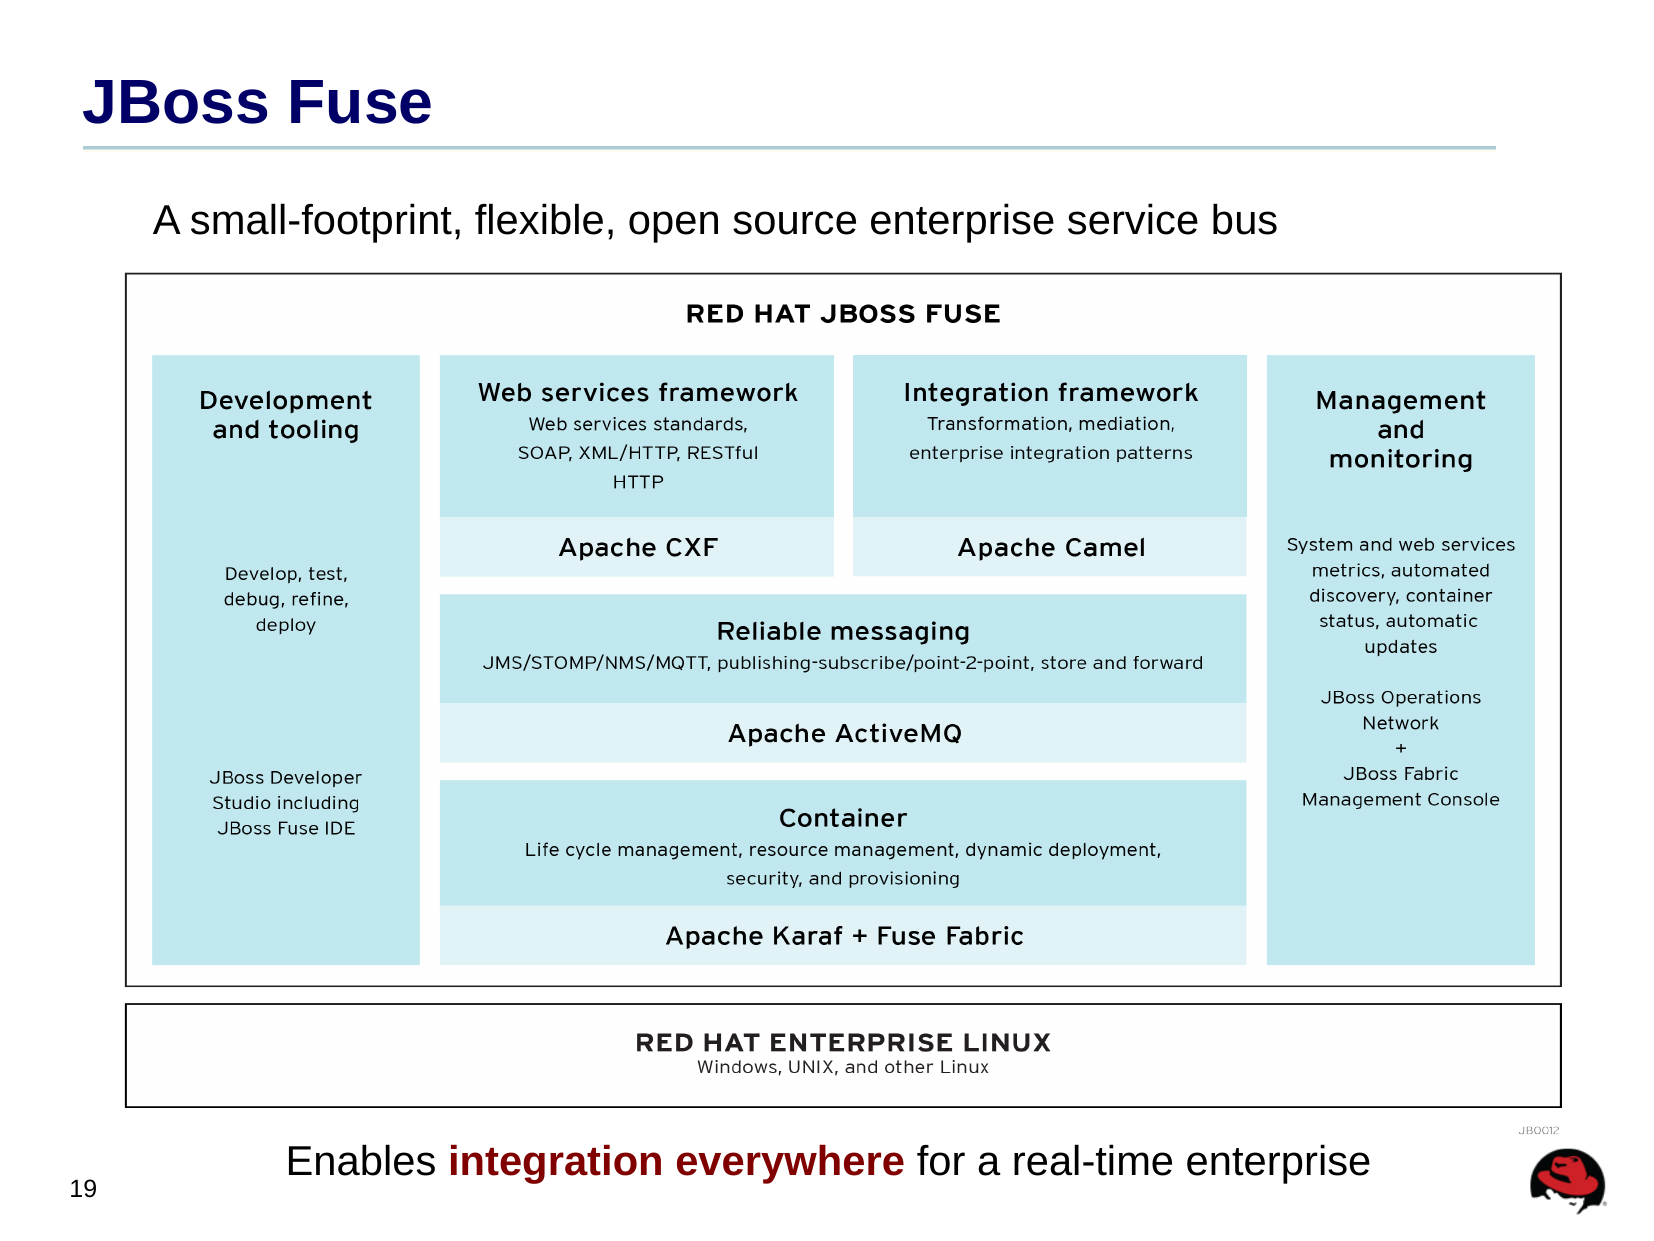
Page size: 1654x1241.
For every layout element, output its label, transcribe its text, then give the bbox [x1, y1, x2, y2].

picture [83, 146, 1496, 152]
title JBoss Fuse [82, 8, 1572, 196]
text_box A small-footprint, flexible, open source enterprise service bus [138, 161, 1313, 263]
text_box Enables integration everywhere for a real-time enterprise [270, 1155, 1446, 1204]
picture [75, 224, 1613, 1224]
